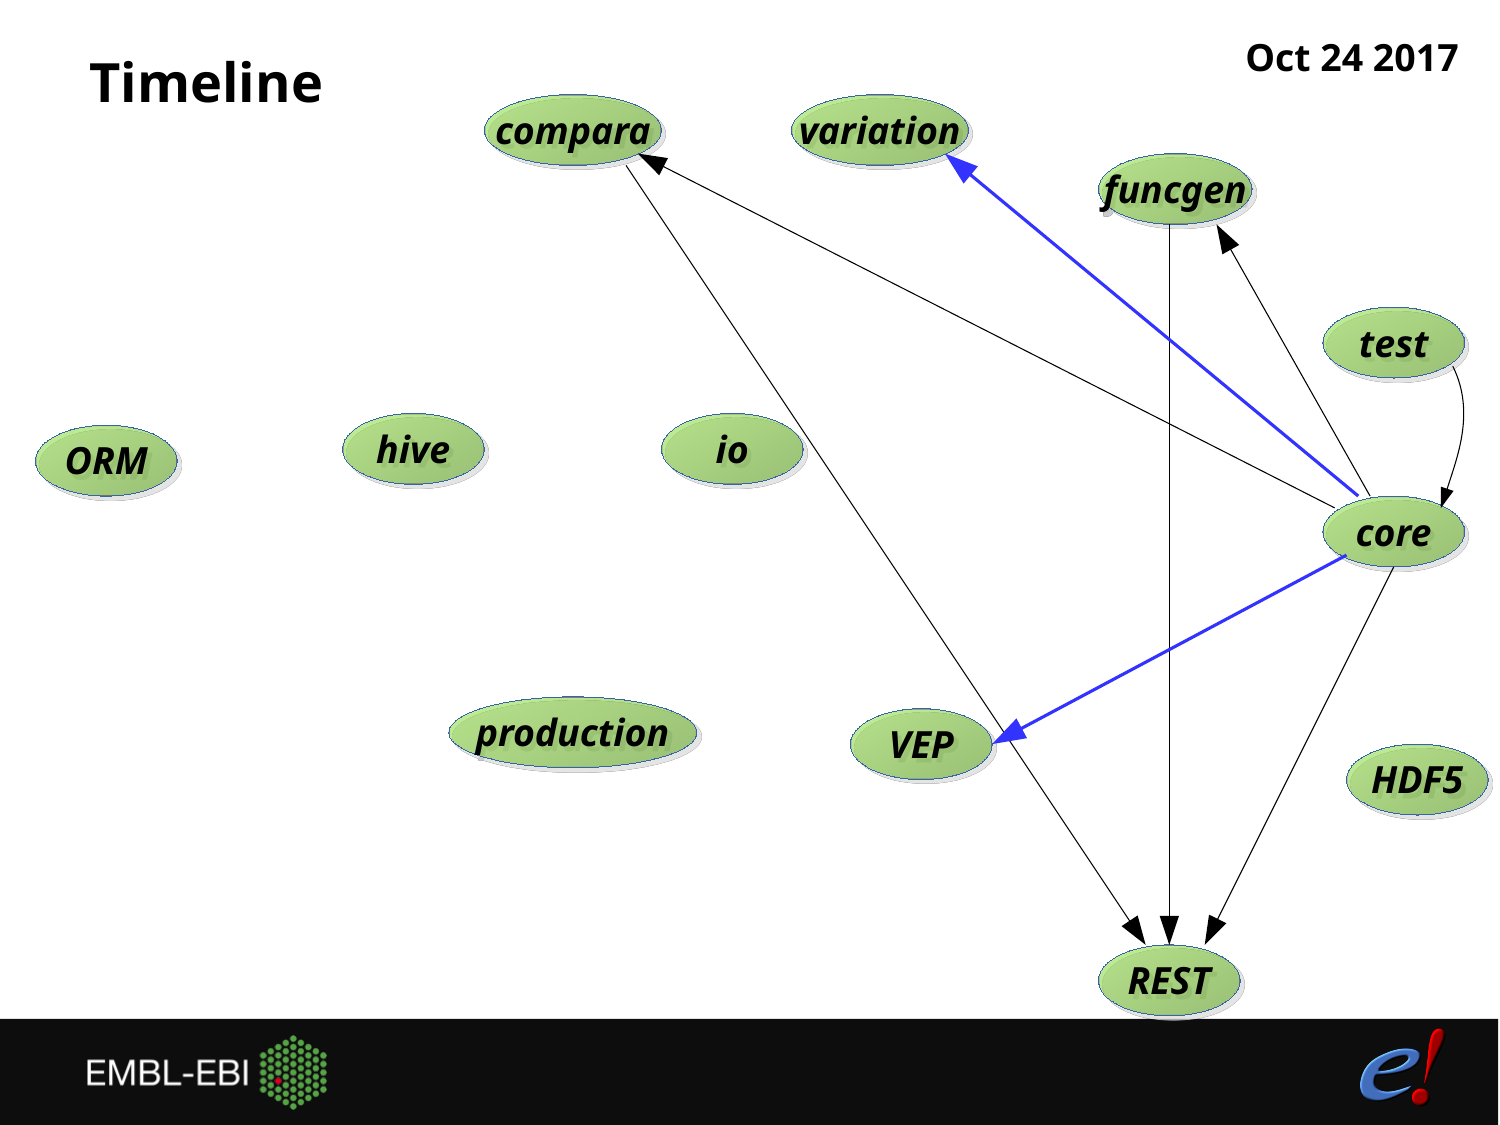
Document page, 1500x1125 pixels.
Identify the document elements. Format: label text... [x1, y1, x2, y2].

text_box funcgen [1098, 153, 1253, 225]
picture [87, 1035, 327, 1110]
text_box production [448, 696, 697, 768]
text_box Oct 24 2017 [1230, 23, 1457, 85]
text_box io [661, 413, 804, 485]
text_box compara [484, 94, 662, 166]
text_box ORM [35, 425, 178, 497]
text_box core [1322, 496, 1465, 567]
text_box HDF5 [1346, 744, 1489, 816]
picture [1357, 1026, 1448, 1112]
text_box test [1322, 307, 1465, 379]
text_box hive [342, 413, 485, 485]
text_box variation [791, 94, 969, 166]
text_box VEP [850, 708, 993, 780]
text_box REST [1098, 944, 1241, 1016]
text_box Timeline [74, 37, 308, 119]
